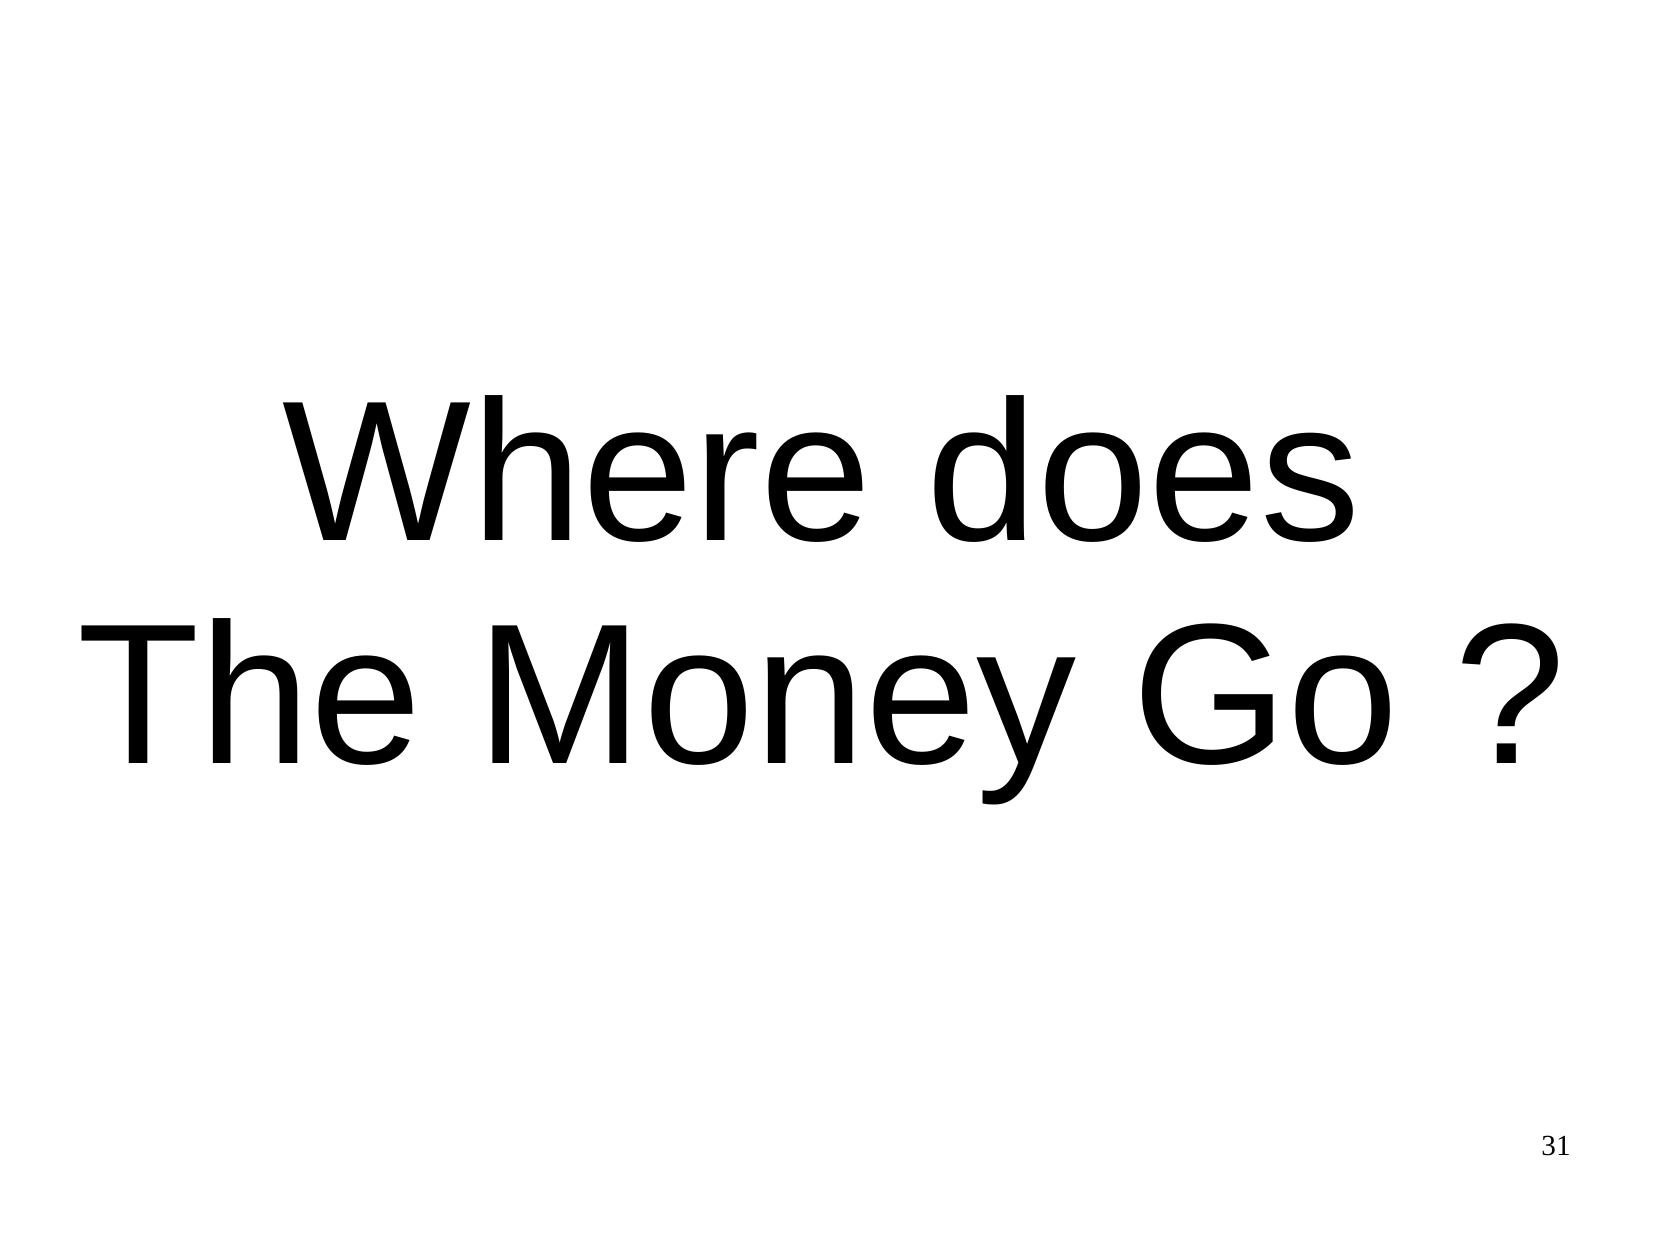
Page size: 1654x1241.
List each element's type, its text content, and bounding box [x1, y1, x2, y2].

subtitle Where does The Money Go ? [55, 102, 1589, 1063]
